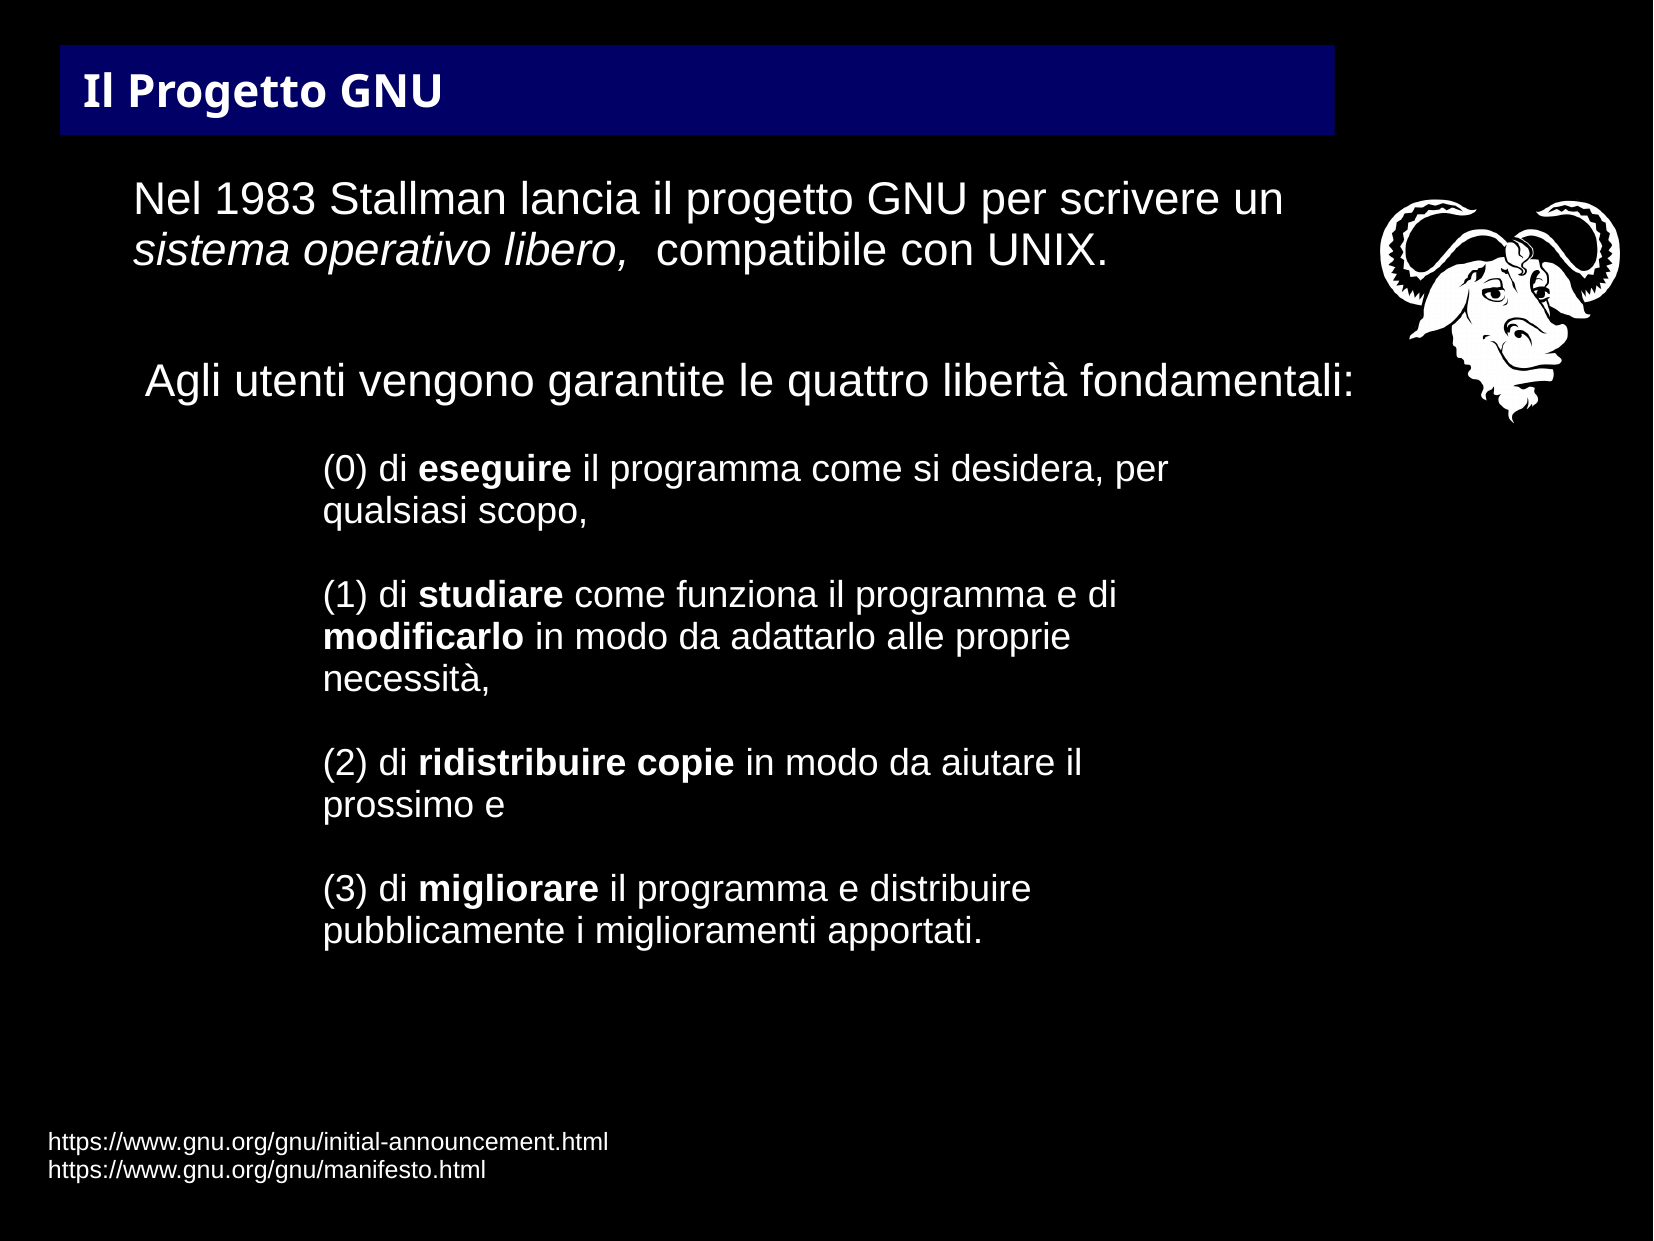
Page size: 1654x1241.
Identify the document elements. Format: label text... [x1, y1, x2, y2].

text_box Nel 1983 Stallman lancia il progetto GNU per scrivere un sistema operativo libero, compatibile con UNIX. [118, 165, 1409, 335]
list Il Progetto GNU [59, 45, 1335, 136]
text_box Agli utenti vengono garantite le quattro libertà fondamentali: [130, 348, 1378, 415]
picture [1378, 197, 1622, 435]
text_box (0) di eseguire il programma come si desidera, per qualsiasi scopo, (1) di studiare come funziona il programma e di modificarlo in modo da adattarlo alle proprie necessità, (2) di ridistribuire copie in modo da aiutare il prossimo e (3) di migliorare il programma e distribuire pubblicamente i miglioramenti apportati. [307, 440, 1196, 959]
text_box https://www.gnu.org/gnu/initial-announcement.html https://www.gnu.org/gnu/manifesto.html [33, 1120, 1649, 1241]
